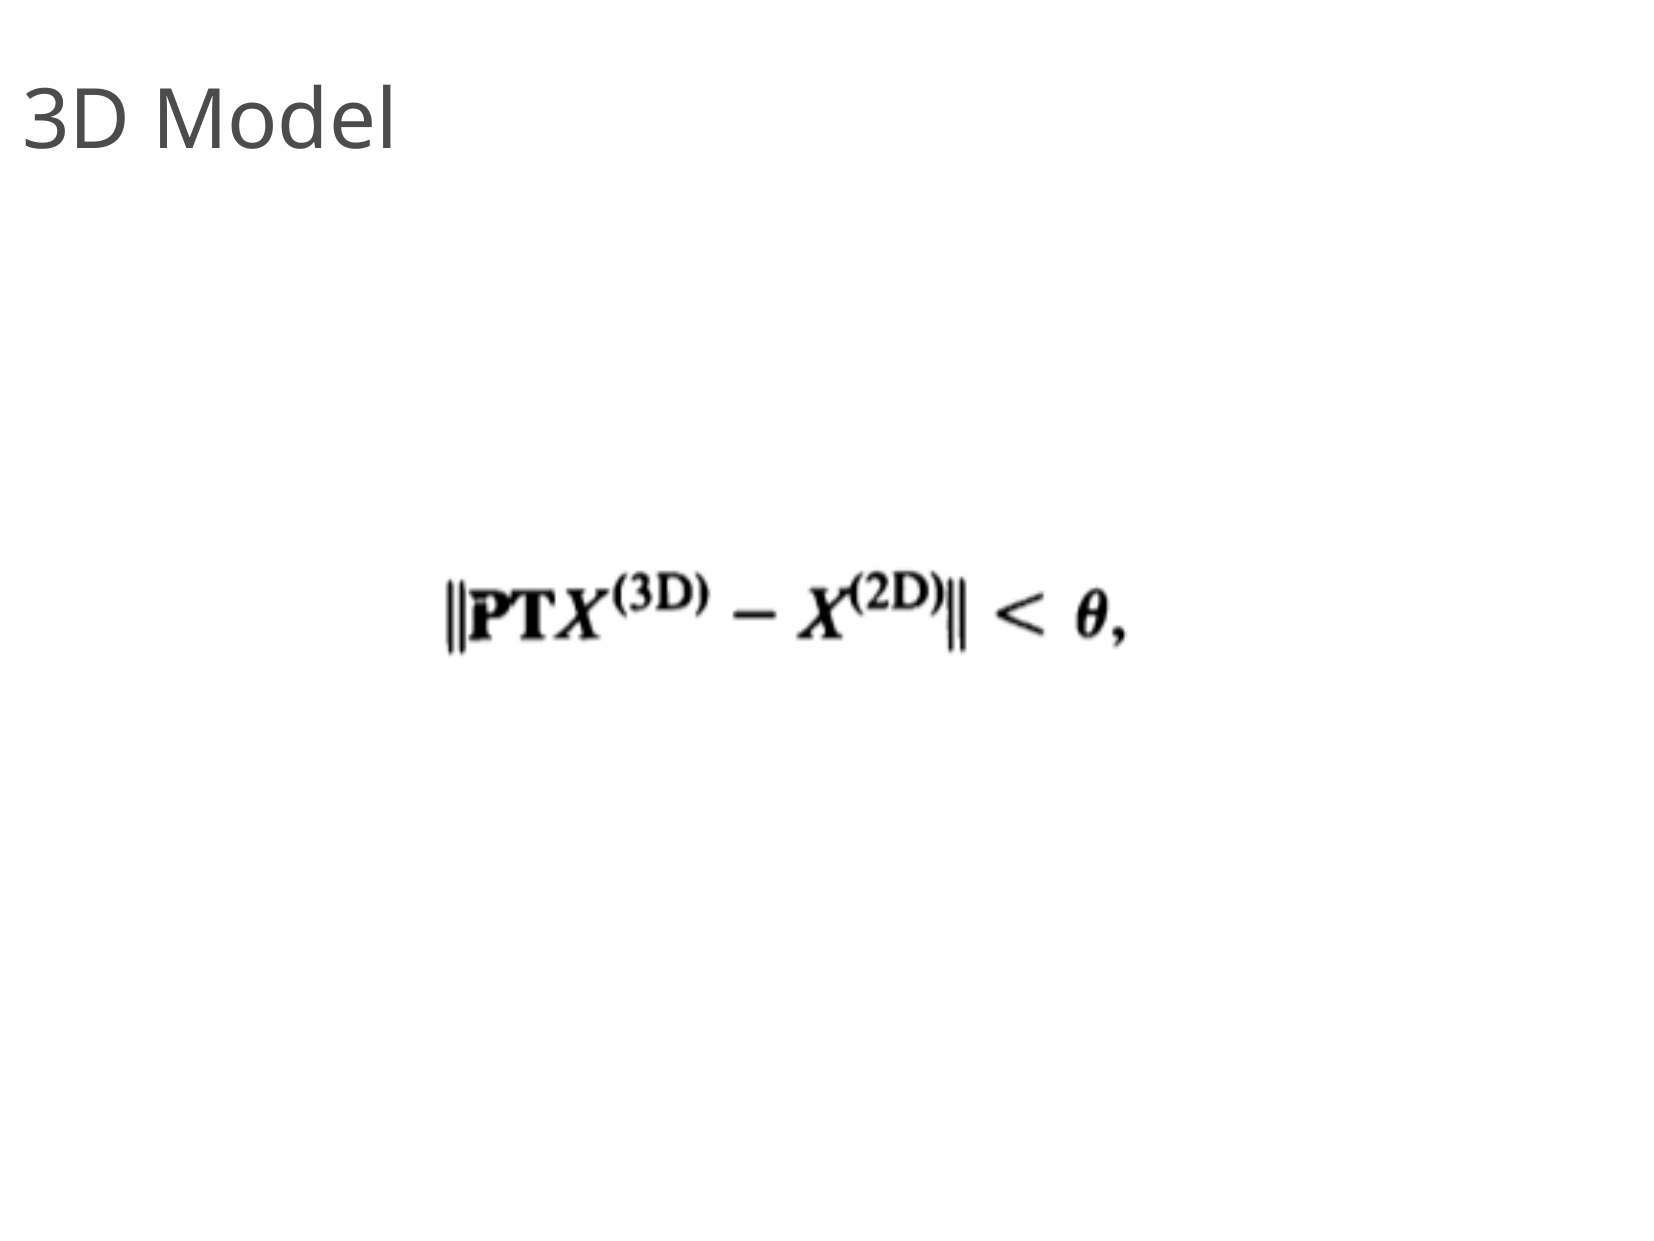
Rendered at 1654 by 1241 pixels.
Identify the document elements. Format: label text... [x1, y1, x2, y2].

title 3D Model [22, 19, 1654, 213]
picture [372, 520, 1214, 722]
